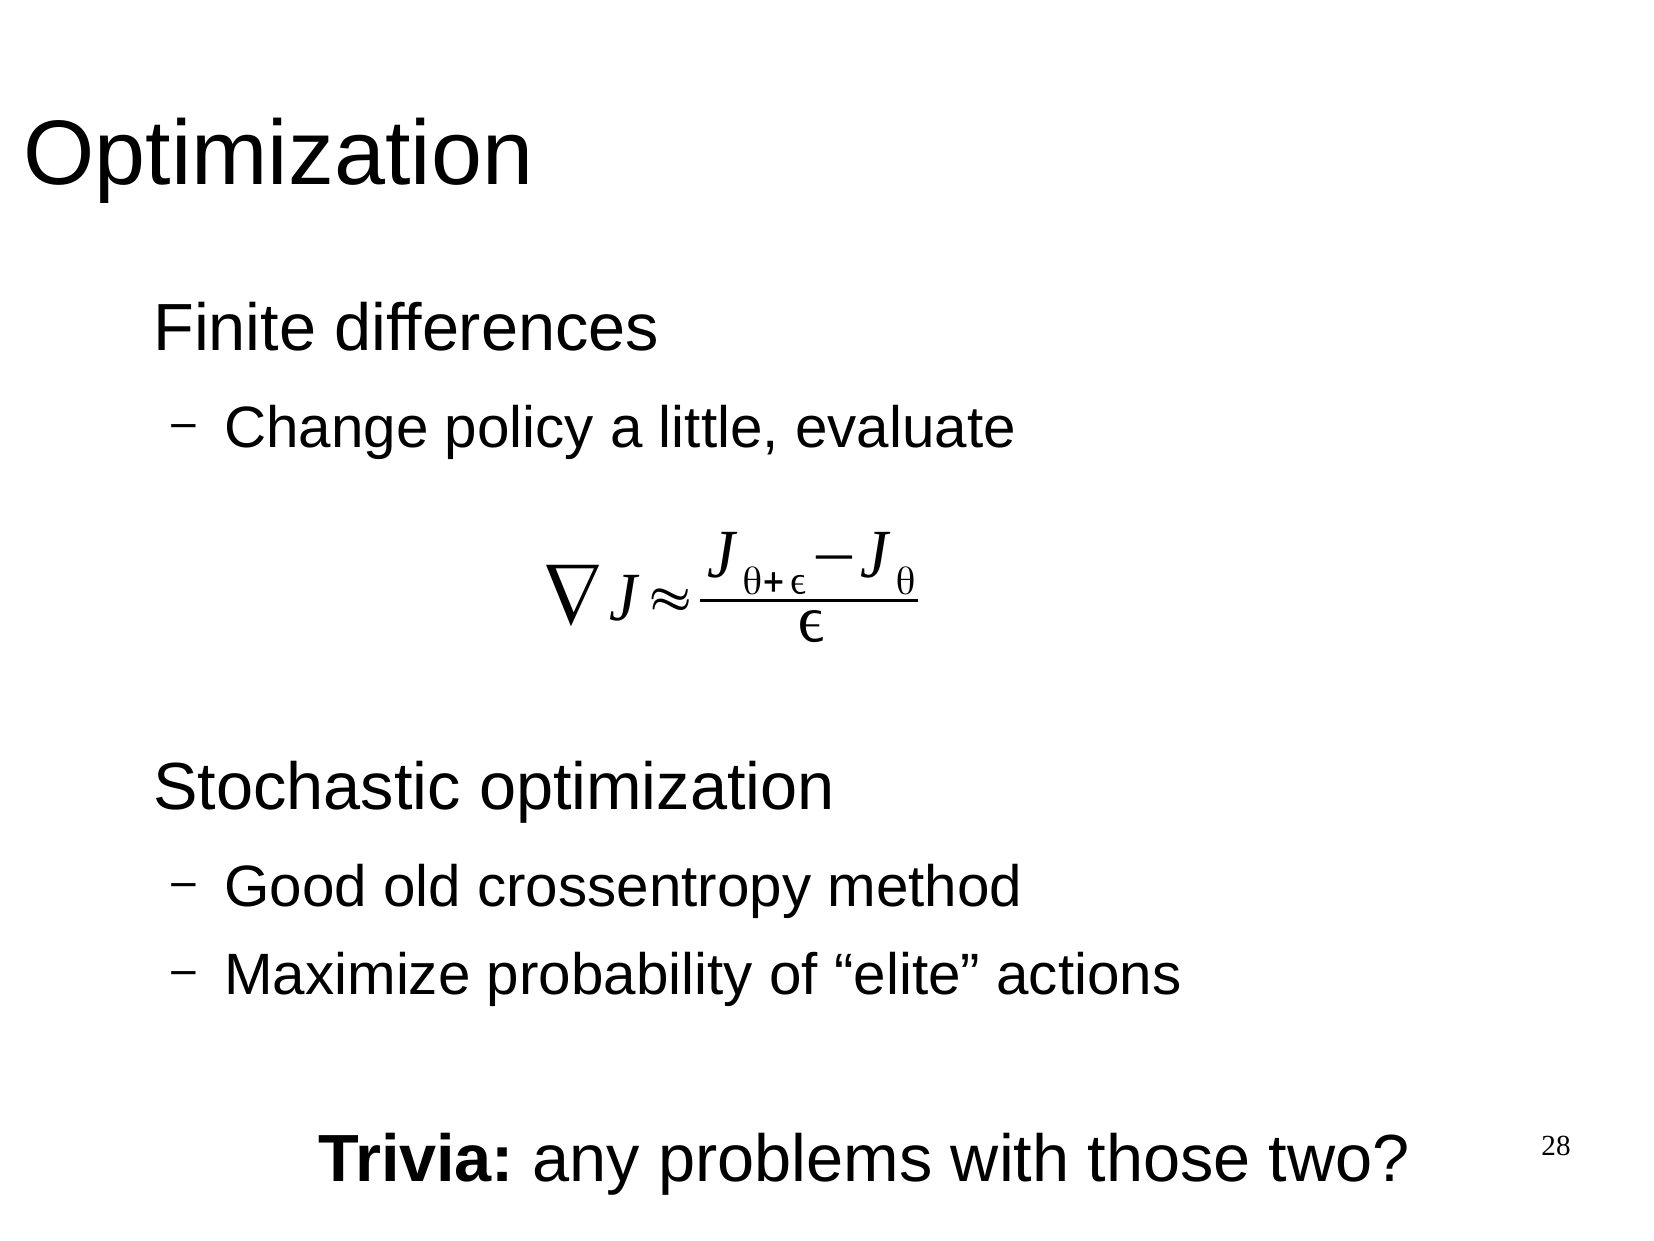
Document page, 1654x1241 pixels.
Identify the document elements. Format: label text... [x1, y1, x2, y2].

list Finite differences Change policy a little, evaluate Stochastic optimization Good old crossentropy method Maximize probability of “elite” actions [82, 290, 1571, 1241]
chart [526, 517, 938, 644]
title Optimization [23, 49, 1512, 257]
text_box Trivia: any problems with those two? [303, 1113, 1430, 1204]
